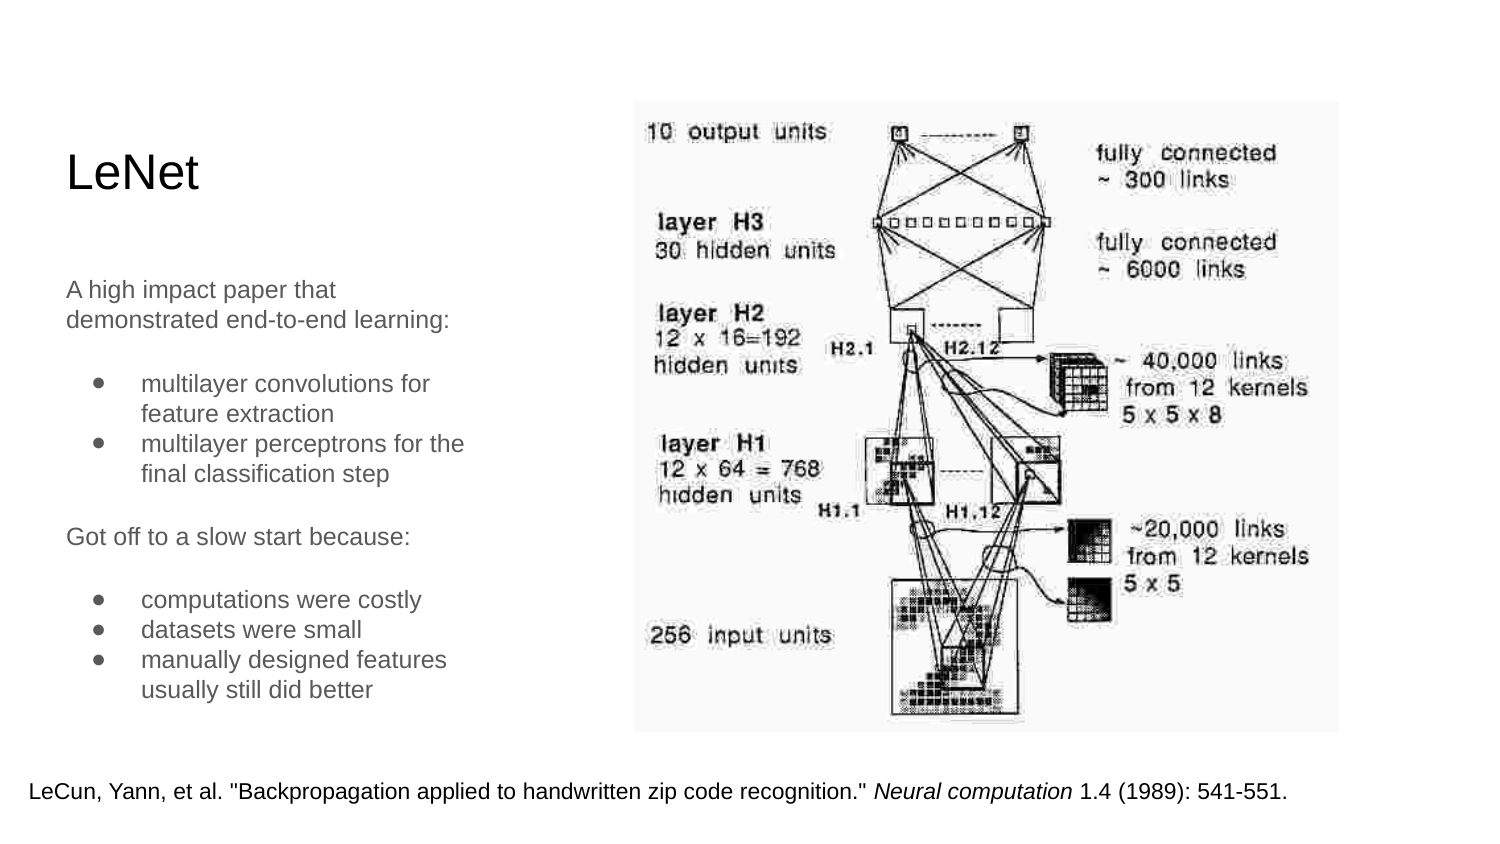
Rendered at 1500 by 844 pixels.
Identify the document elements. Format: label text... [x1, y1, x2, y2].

text_box LeCun, Yann, et al. "Backpropagation applied to handwritten zip code recognition." Neural computation 1.4 (1989): 541-551. [13, 748, 1475, 833]
title LeNet [51, 91, 512, 216]
list A high impact paper that demonstrated end-to-end learning: multilayer convolutions for feature extraction multilayer perceptrons for the final classification step Got off to a slow start because: computations were costly datasets were small manually designed features usually still did better [51, 227, 512, 750]
picture [634, 101, 1339, 732]
